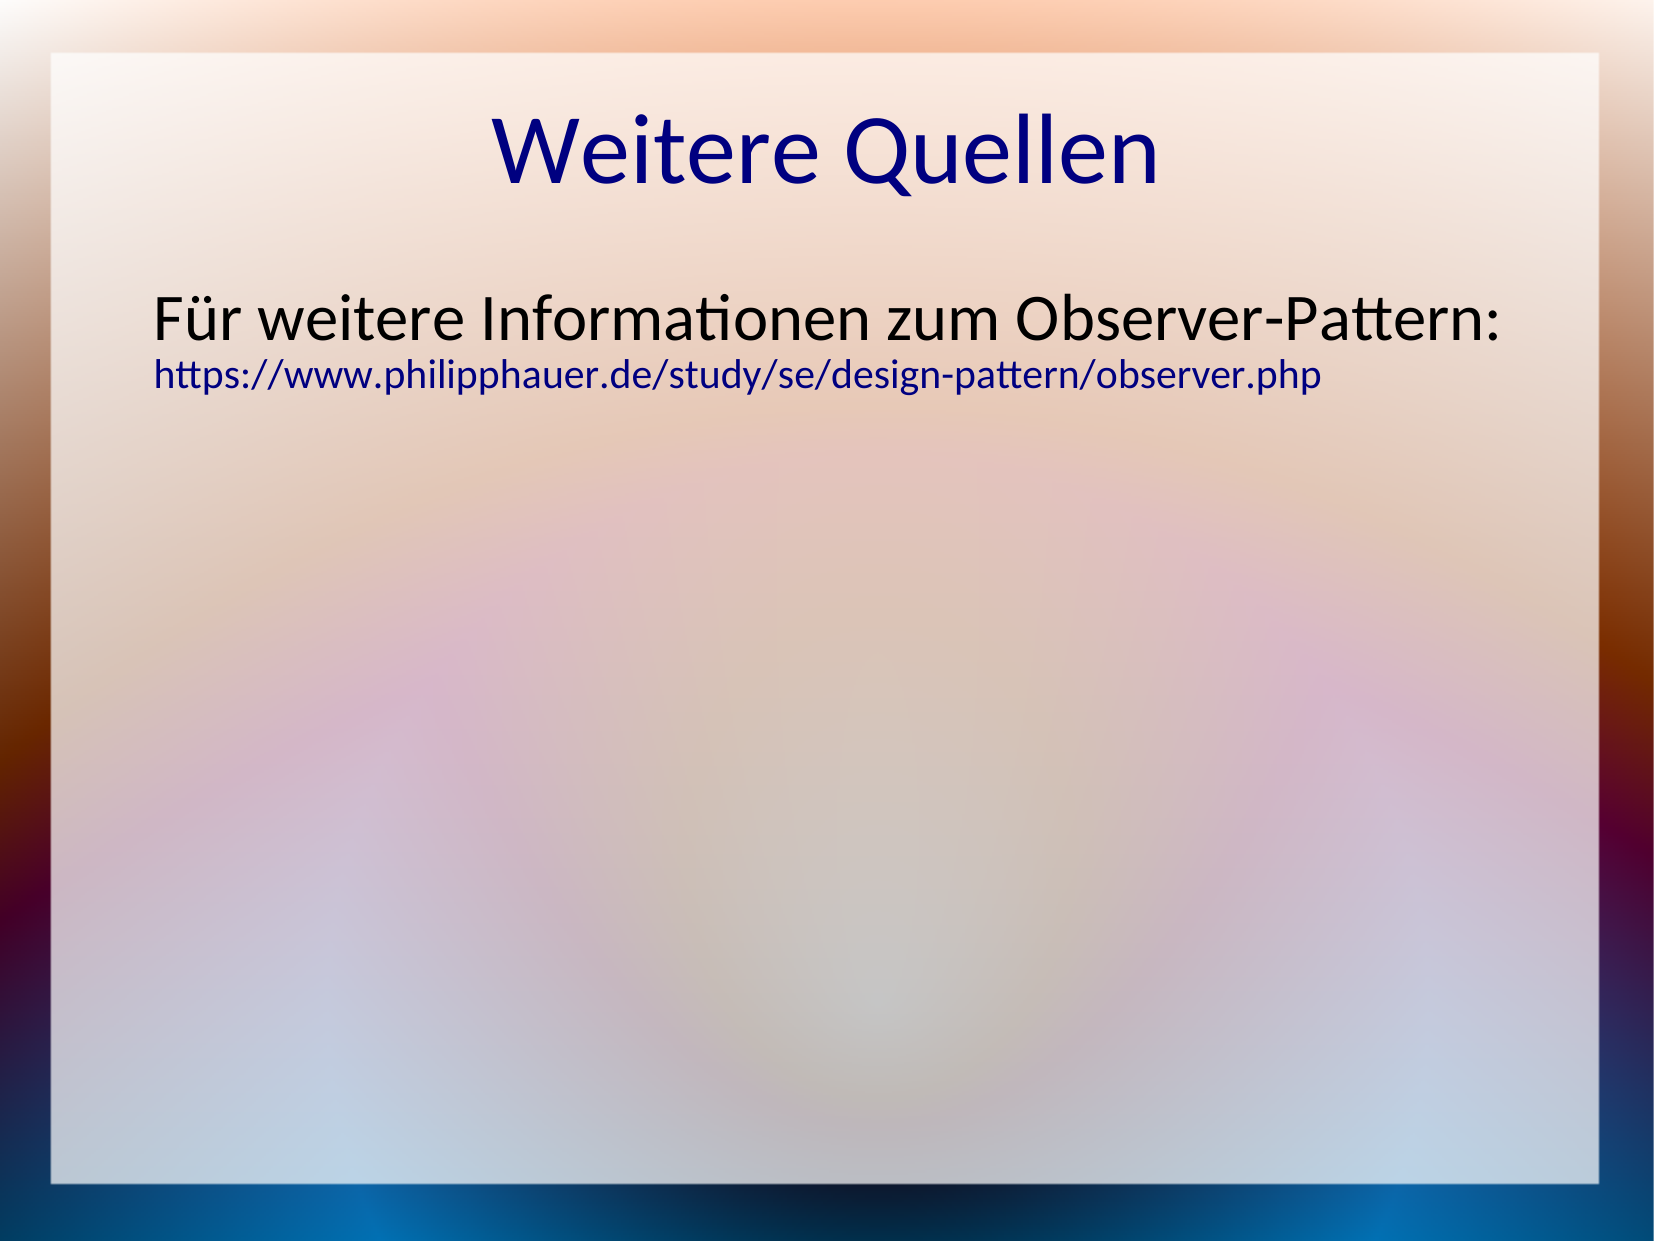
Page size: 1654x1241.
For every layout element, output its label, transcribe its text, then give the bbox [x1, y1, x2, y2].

list Für weitere Informationen zum Observer-Pattern: https://www.philipphauer.de/study/se/design-pattern/observer.php [82, 290, 1571, 1034]
title Weitere Quellen [82, 55, 1571, 263]
picture [0, 0, 1654, 1241]
